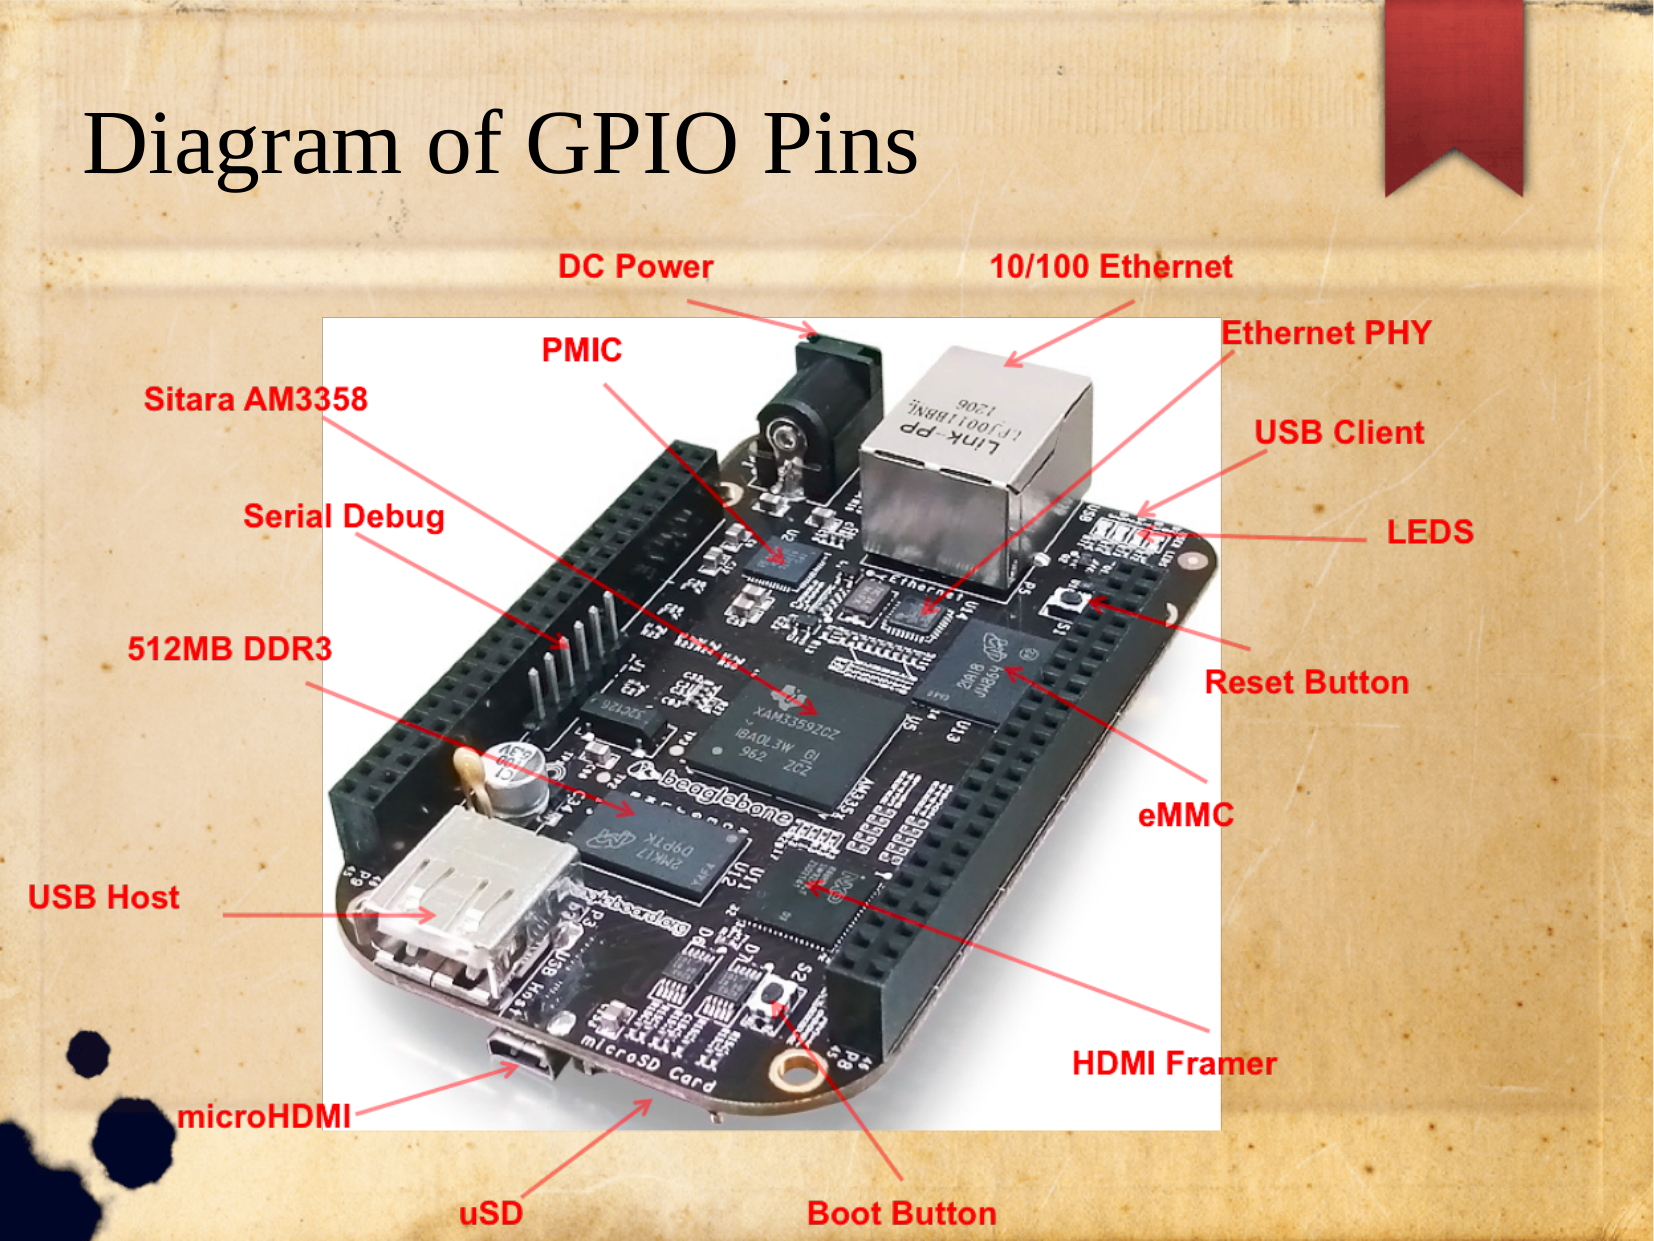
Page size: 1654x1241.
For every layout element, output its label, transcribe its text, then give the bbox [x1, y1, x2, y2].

picture [0, 0, 1654, 1241]
title Diagram of GPIO Pins [82, 49, 1347, 234]
